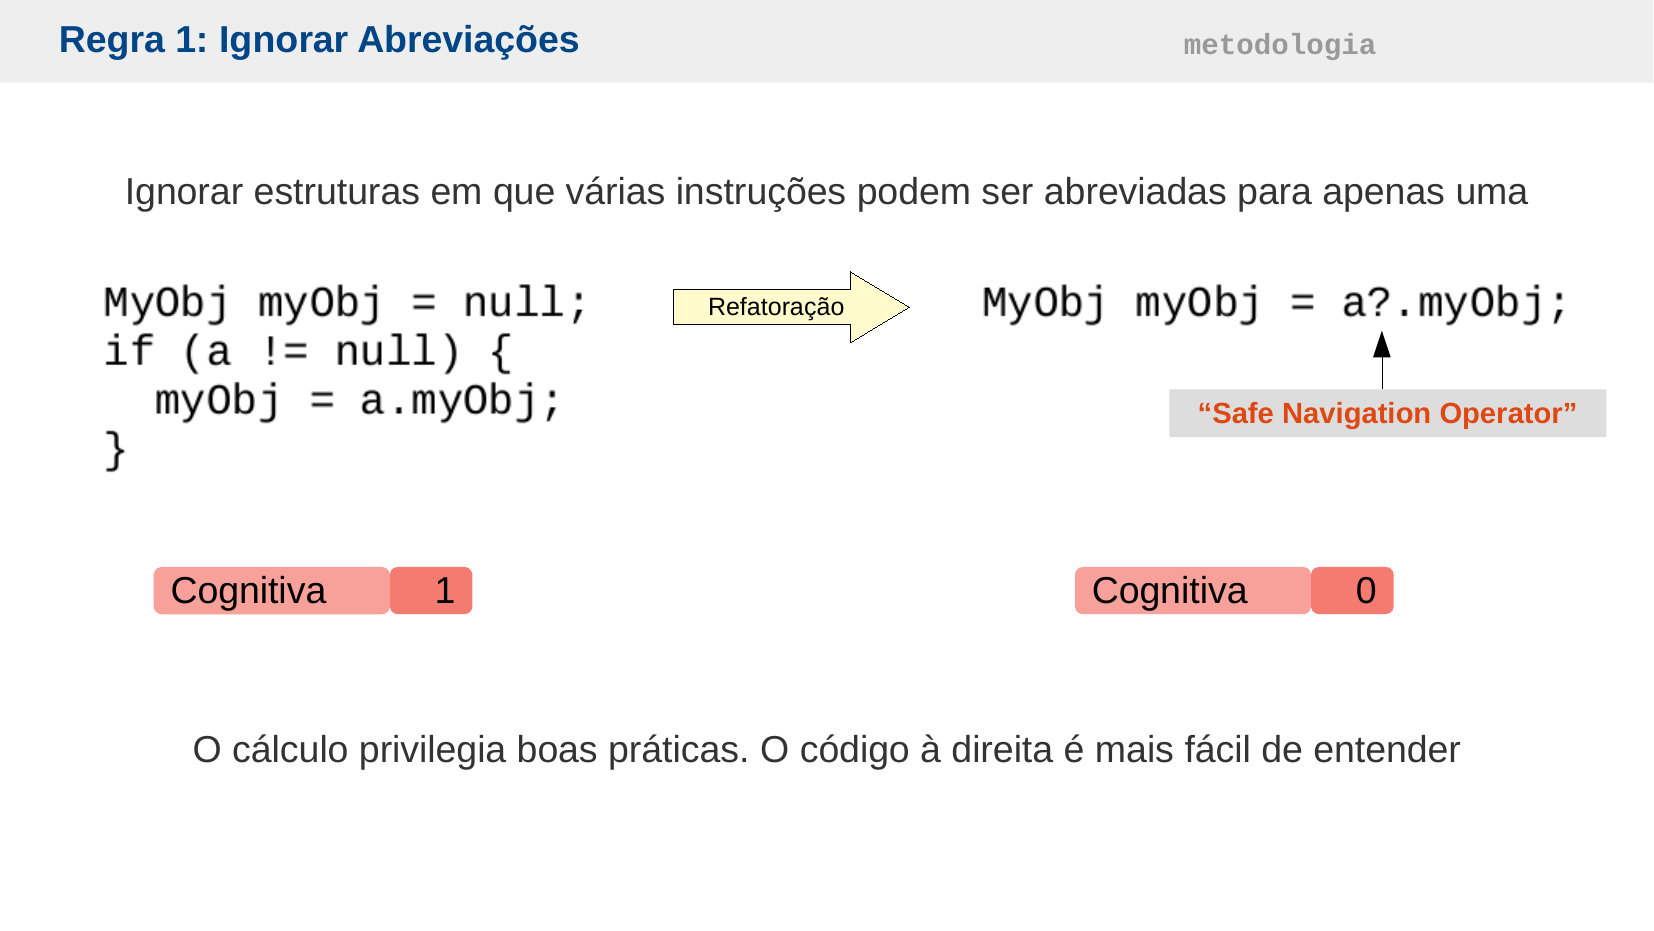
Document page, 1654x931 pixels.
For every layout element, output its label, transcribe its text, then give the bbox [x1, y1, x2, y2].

text_box 0 [1311, 566, 1394, 615]
text_box O cálculo privilegia boas práticas. O código à direita é mais fácil de entender [59, 699, 1595, 827]
text_box Cognitiva [153, 566, 390, 615]
text_box “Safe Navigation Operator” [1169, 389, 1607, 438]
text_box 1 [389, 566, 473, 615]
text_box [0, 0, 1654, 83]
text_box Ignorar estruturas em que várias instruções podem ser abreviadas para apenas uma [59, 141, 1595, 269]
picture [94, 269, 1581, 480]
text_box Refatoração [673, 271, 910, 343]
text_box metodologia [1169, 23, 1644, 71]
text_box Cognitiva [1074, 566, 1311, 615]
title Regra 1: Ignorar Abreviações [59, 14, 1182, 66]
